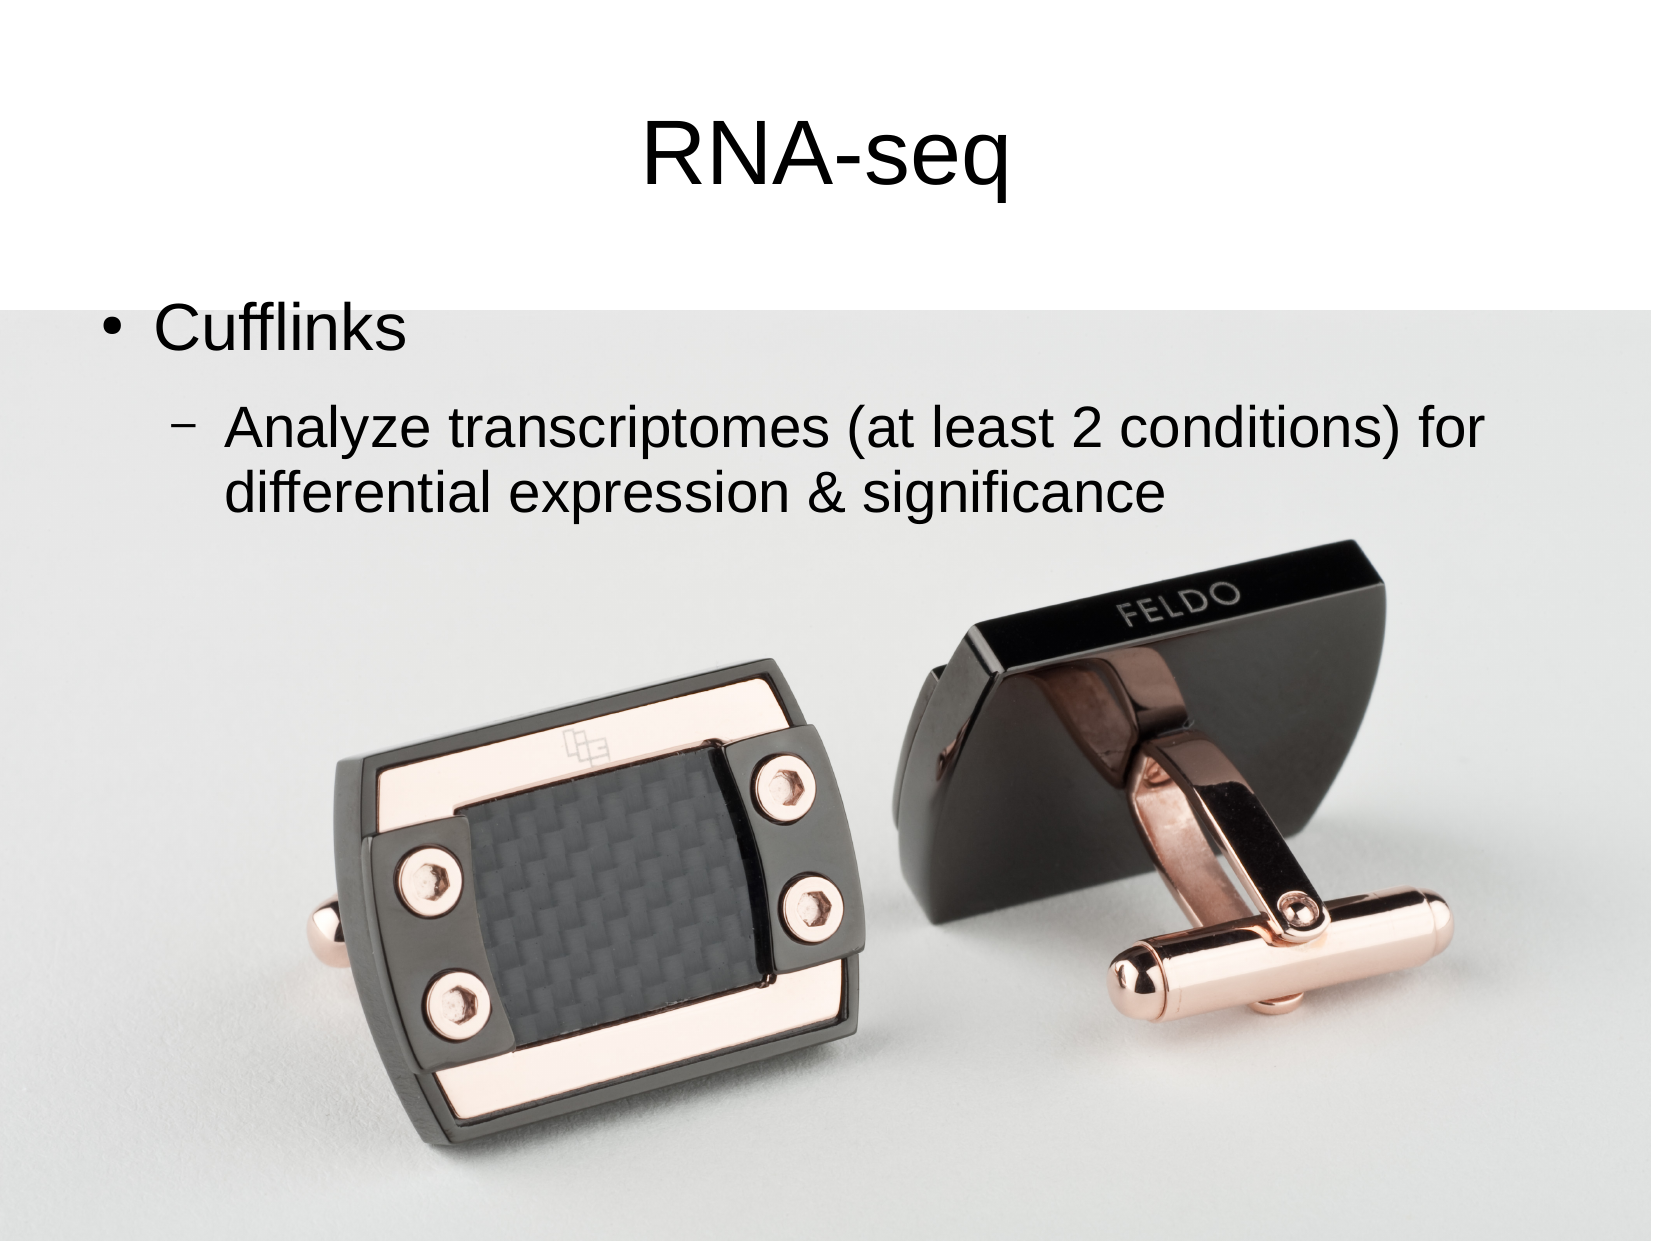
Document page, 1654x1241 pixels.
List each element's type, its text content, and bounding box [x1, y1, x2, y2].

title RNA-seq [82, 49, 1571, 257]
picture [0, 310, 1651, 1241]
list Cufflinks Analyze transcriptomes (at least 2 conditions) for differential expression & significance [82, 290, 1538, 1010]
